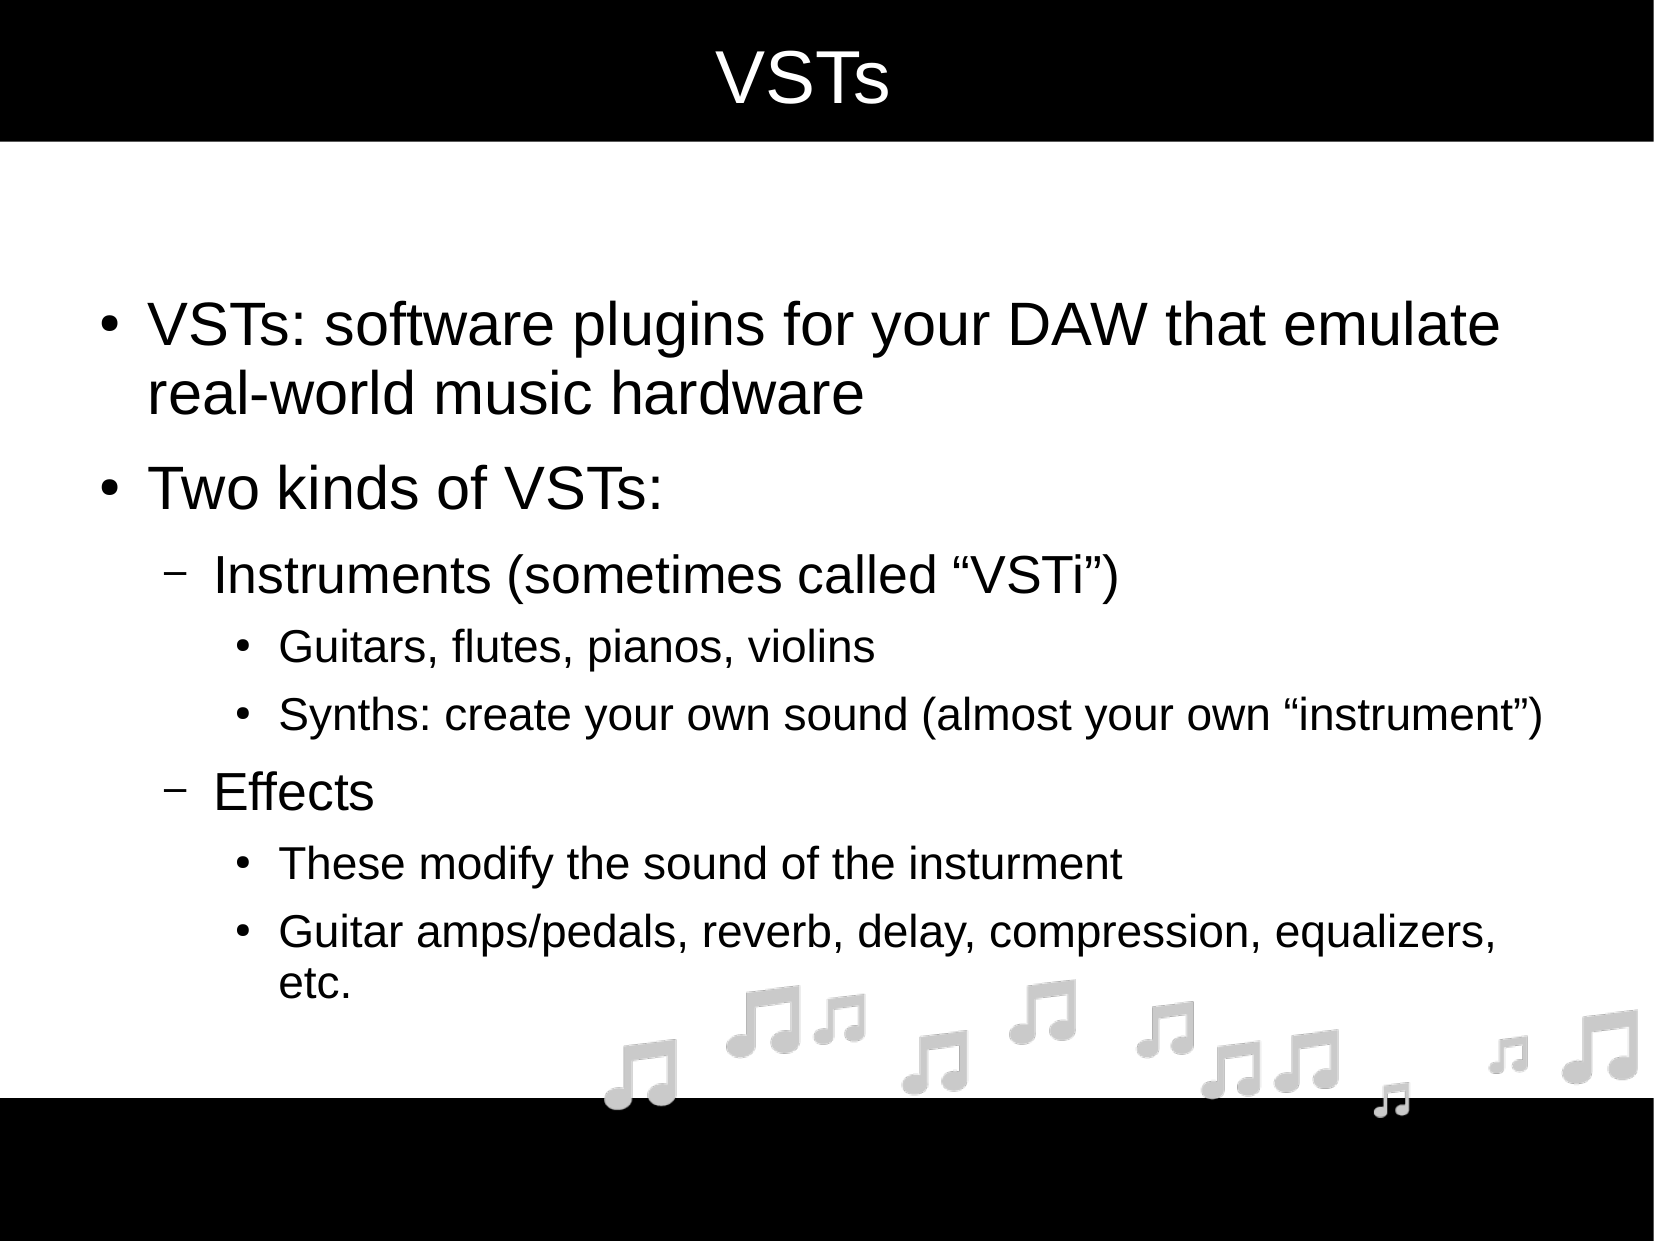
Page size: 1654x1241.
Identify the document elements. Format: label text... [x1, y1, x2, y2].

list VSTs: software plugins for your DAW that emulate real-world music hardware Two kinds of VSTs: Instruments (sometimes called “VSTi”) Guitars, flutes, pianos, violins Synths: create your own sound (almost your own “instrument”) Effects These modify the sound of the insturment Guitar amps/pedals, reverb, delay, compression, equalizers, etc. [82, 290, 1571, 1010]
title VSTs [59, 8, 1548, 148]
